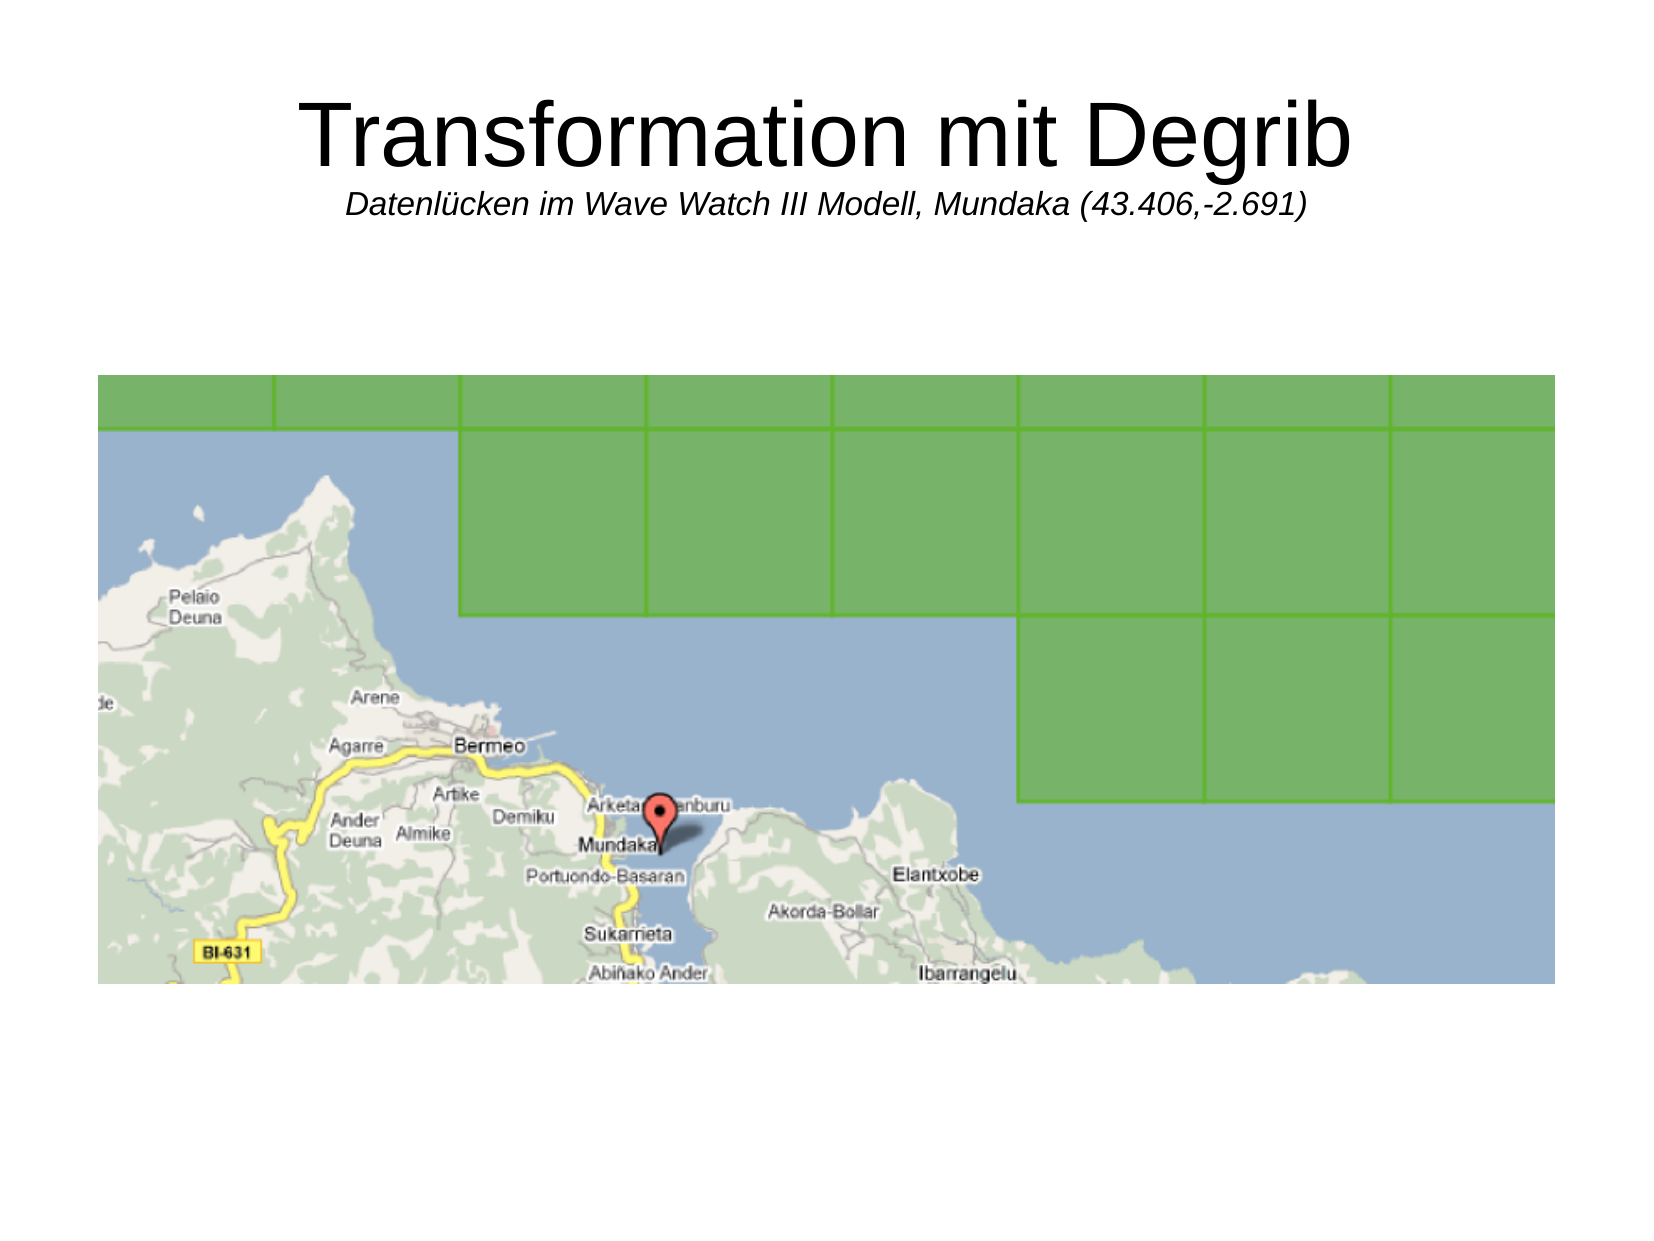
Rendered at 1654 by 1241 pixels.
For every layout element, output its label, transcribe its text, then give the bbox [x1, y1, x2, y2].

picture [98, 375, 1555, 984]
title Transformation mit Degrib Datenlücken im Wave Watch III Modell, Mundaka (43.406,-2.691) [82, 56, 1571, 250]
